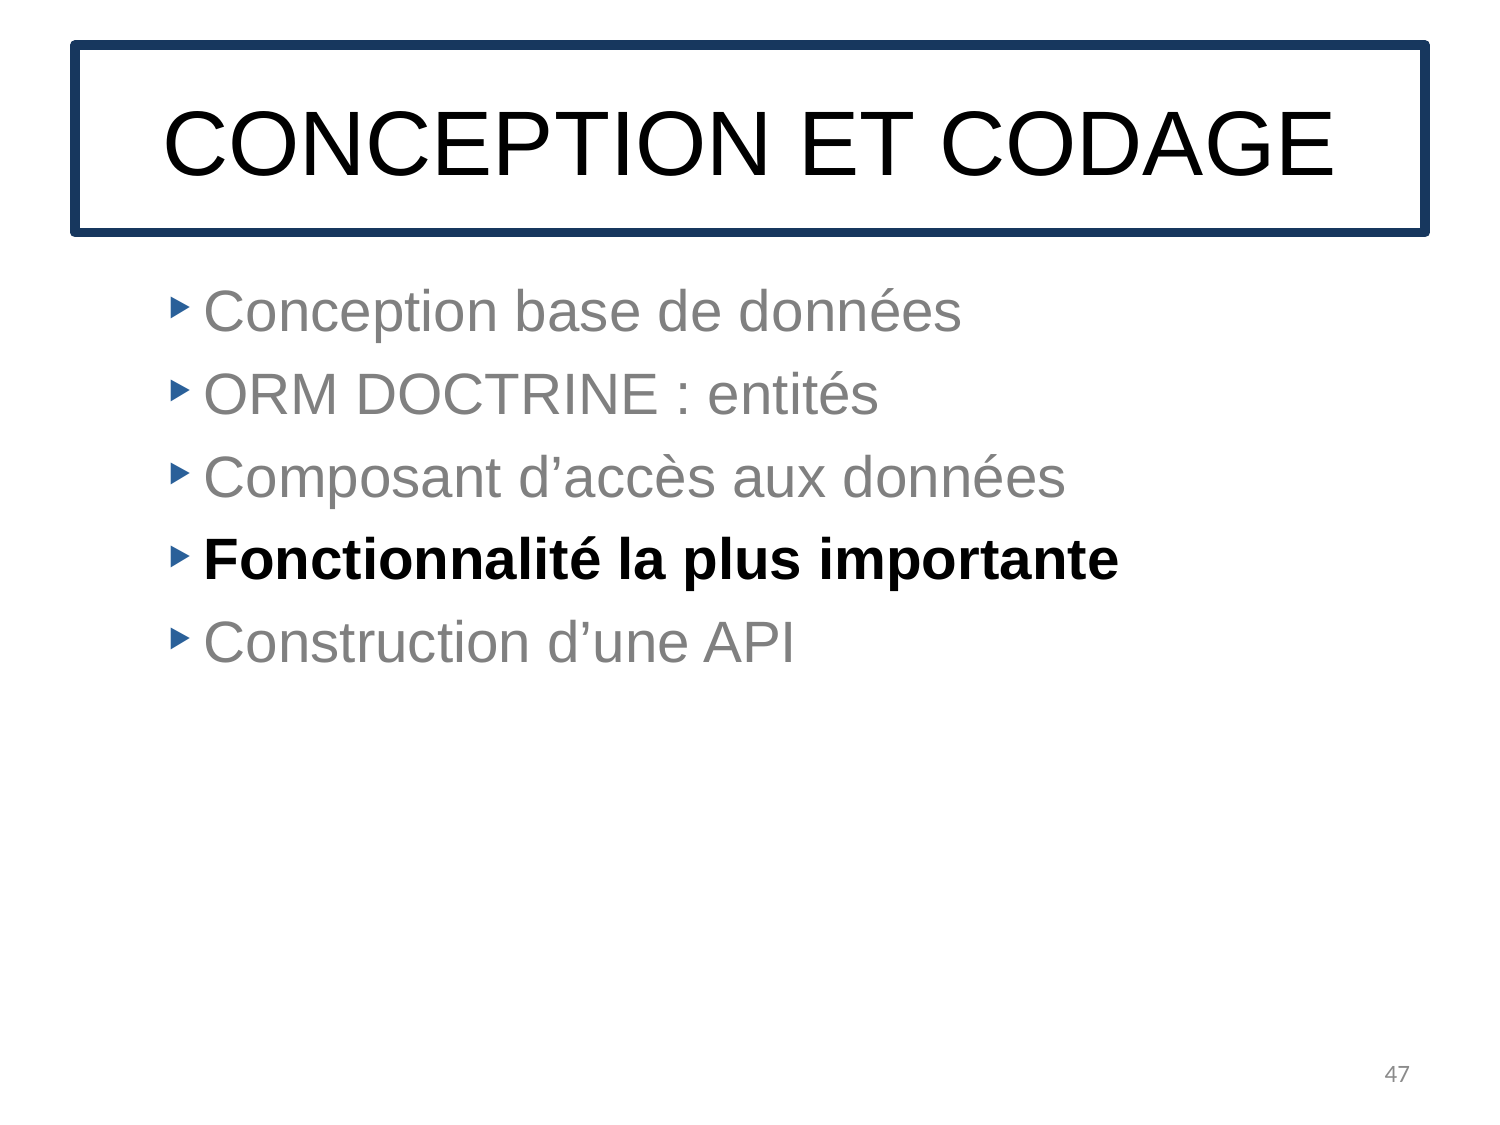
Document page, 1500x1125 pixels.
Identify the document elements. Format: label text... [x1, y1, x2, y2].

title CONCEPTION ET CODAGE [75, 45, 1425, 233]
text_box Conception base de données ORM DOCTRINE : entités Composant d’accès aux données Fonctionnalité la plus importante Construction d’une API [153, 271, 1382, 780]
